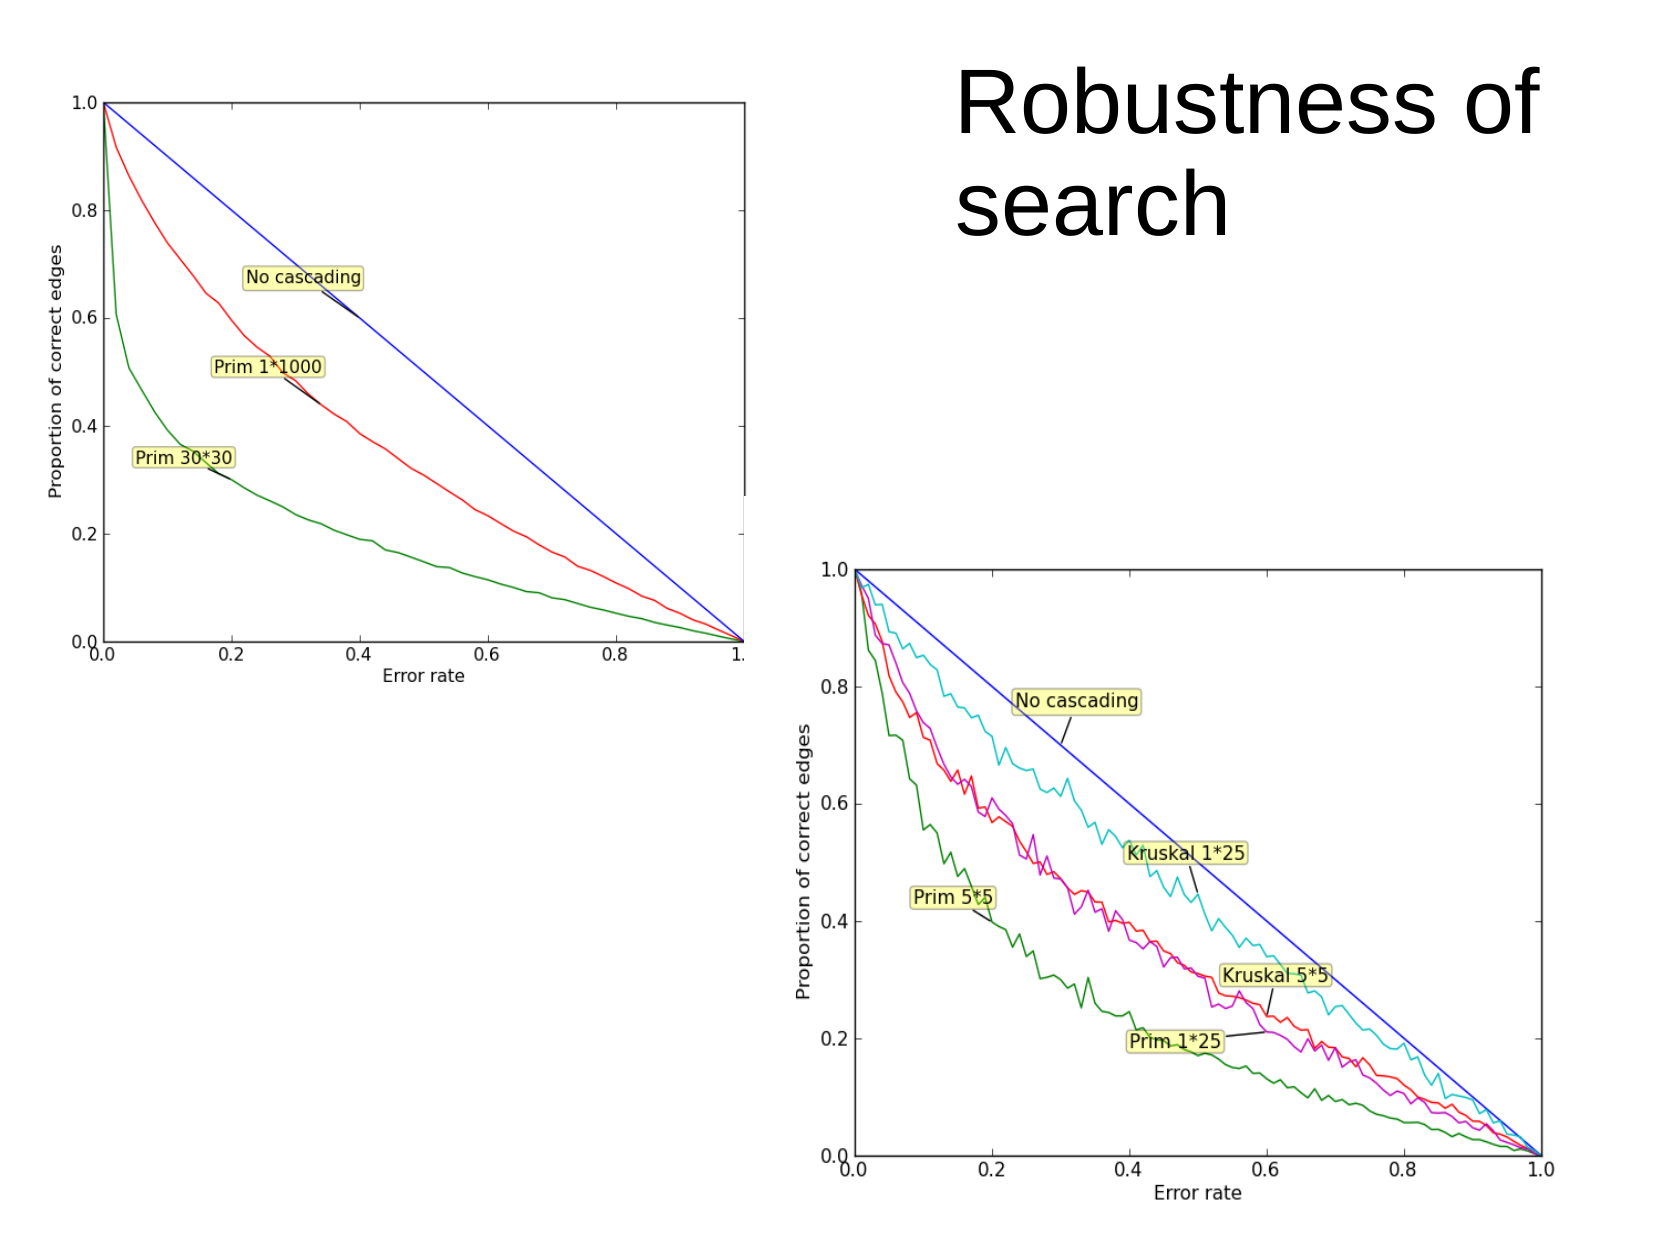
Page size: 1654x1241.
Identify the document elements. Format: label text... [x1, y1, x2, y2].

picture [0, 35, 1630, 1229]
title Robustness of search [827, 49, 1571, 257]
